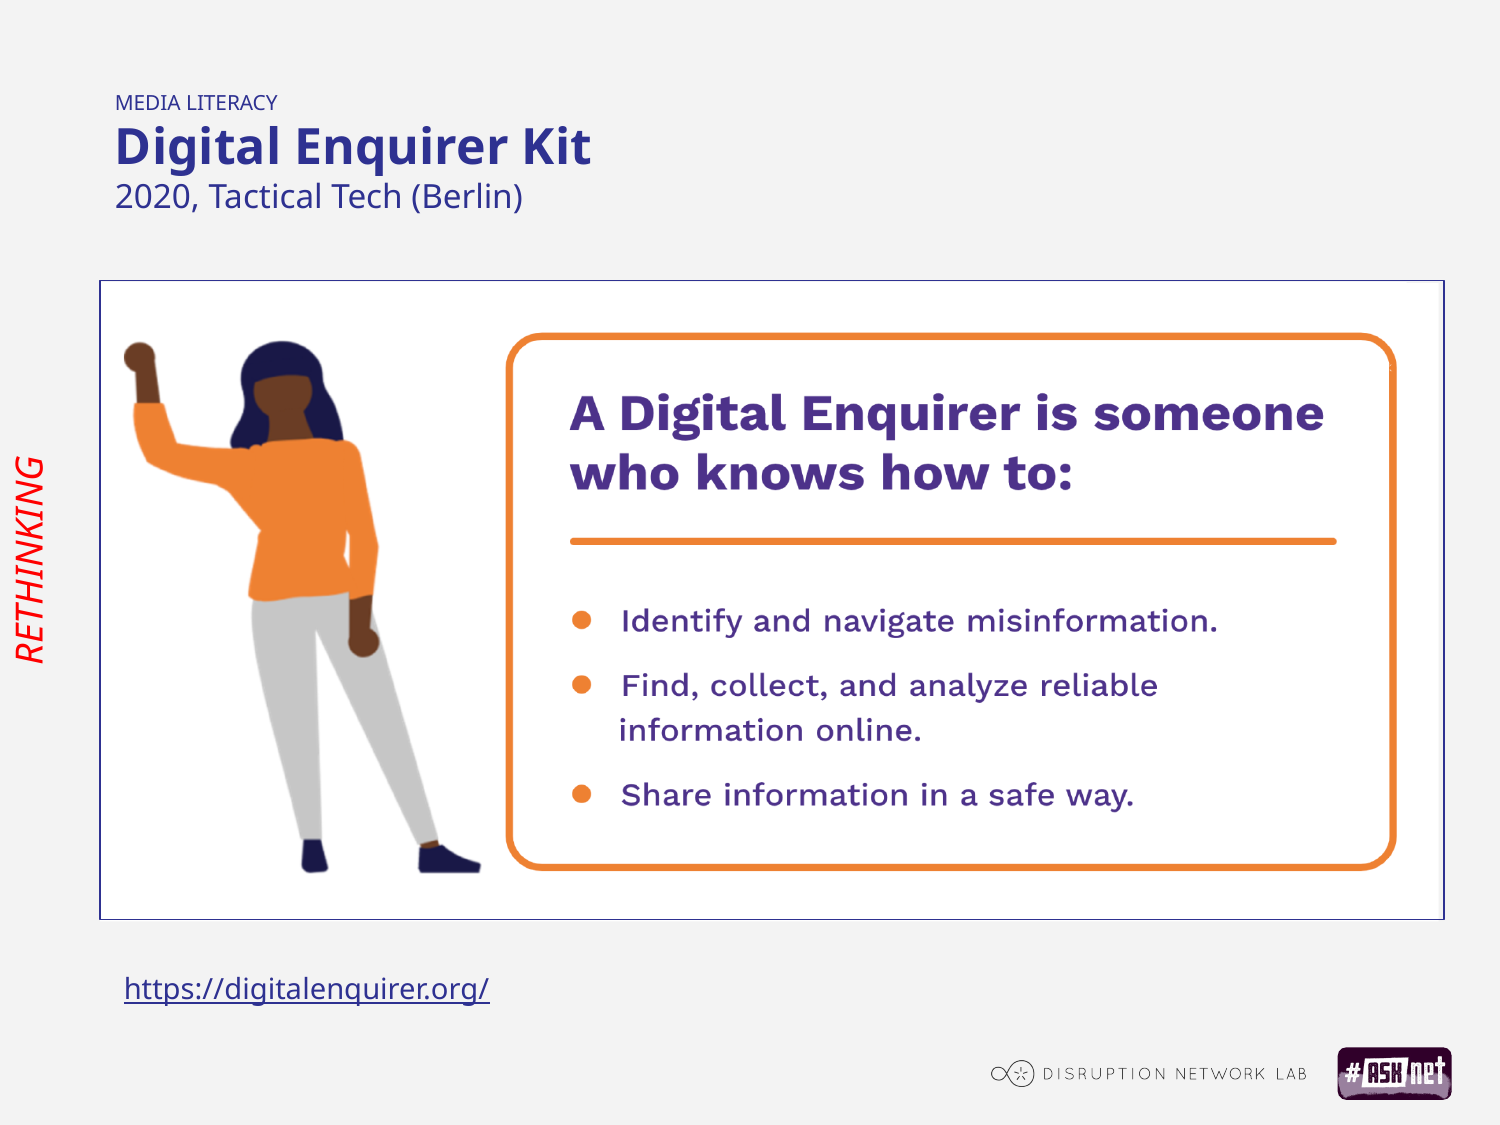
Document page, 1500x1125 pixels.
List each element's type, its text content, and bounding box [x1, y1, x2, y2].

text_box https://digitalenquirer.org/ [108, 955, 1074, 999]
picture [1337, 1047, 1452, 1100]
text_box RETHINKING [0, 0, 56, 1121]
text_box [101, 283, 1439, 919]
picture [101, 282, 1407, 891]
picture [991, 1060, 1306, 1087]
text_box MEDIA LITERACY Digital Enquirer Kit 2020, Tactical Tech (Berlin) [99, 75, 1198, 160]
